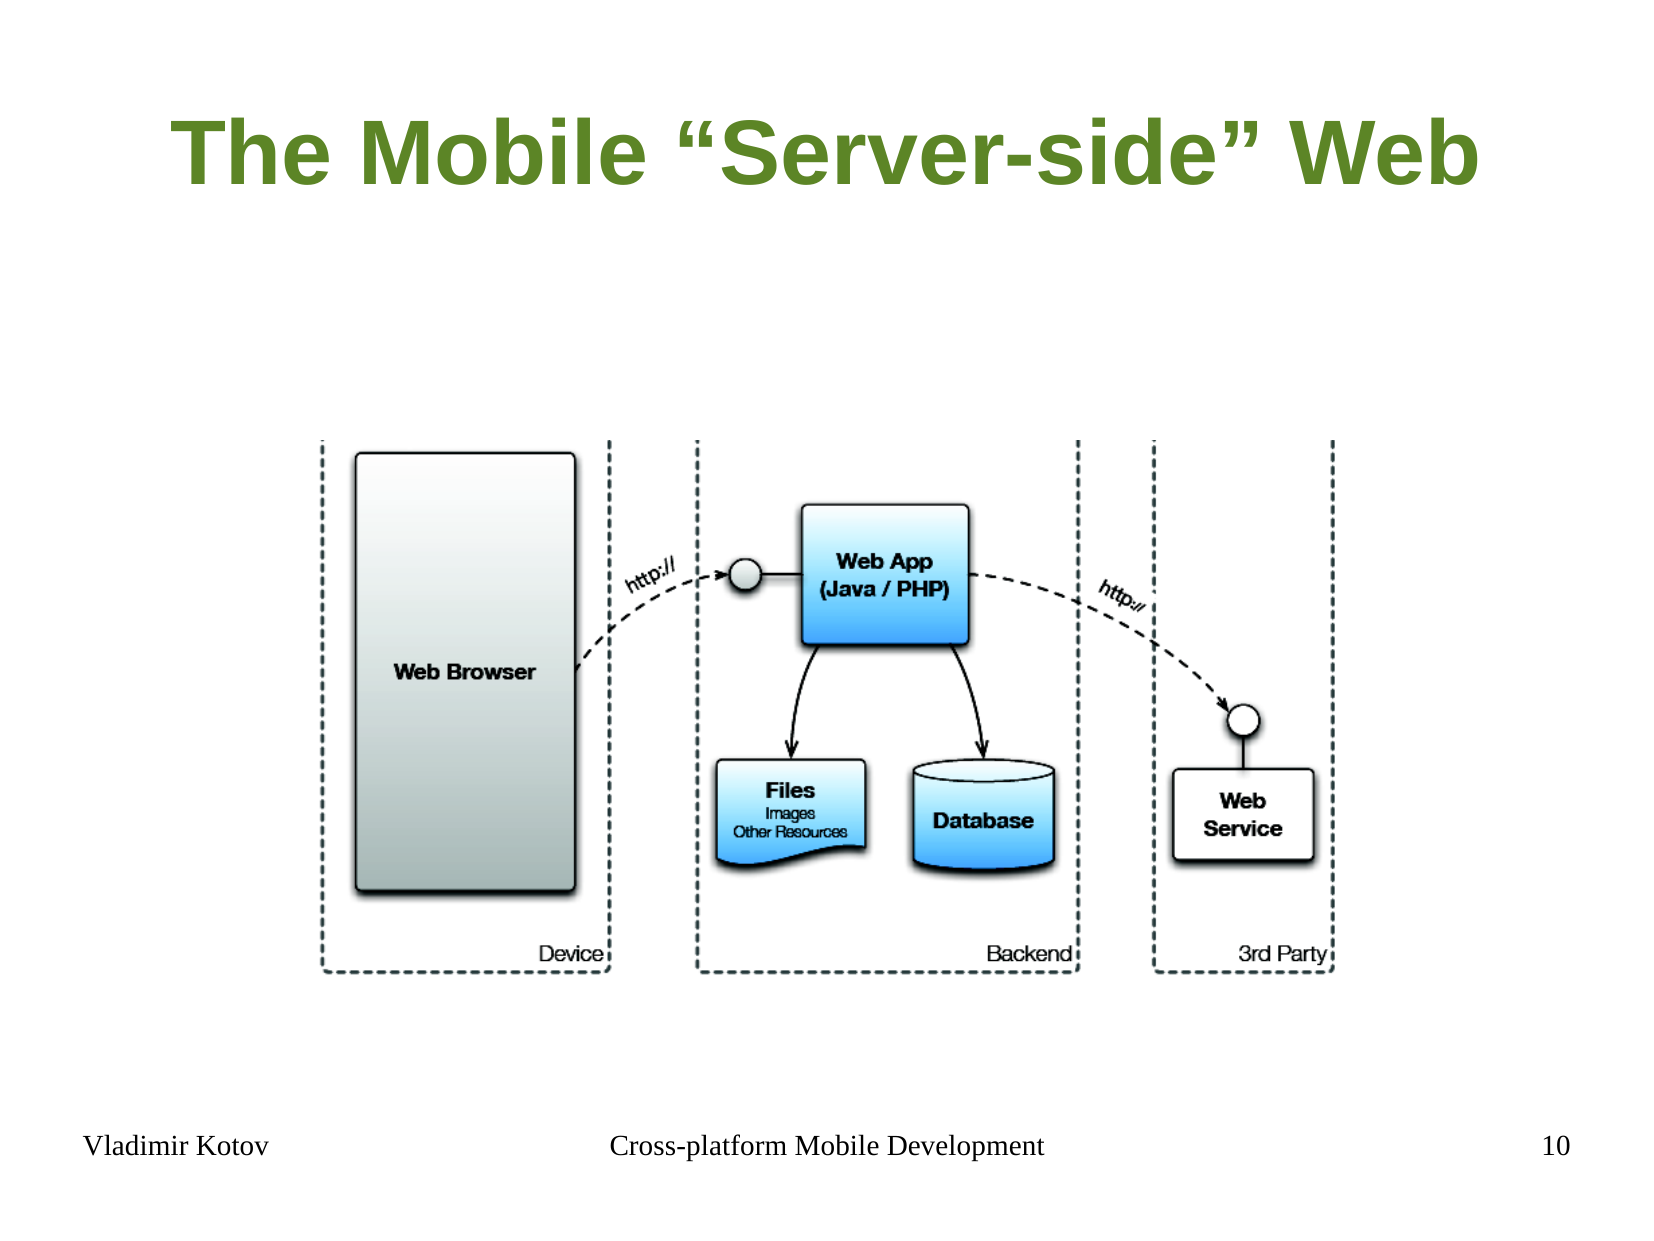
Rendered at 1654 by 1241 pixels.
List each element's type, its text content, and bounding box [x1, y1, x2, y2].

title The Mobile “Server-side” Web [82, 49, 1571, 257]
picture [308, 440, 1355, 985]
